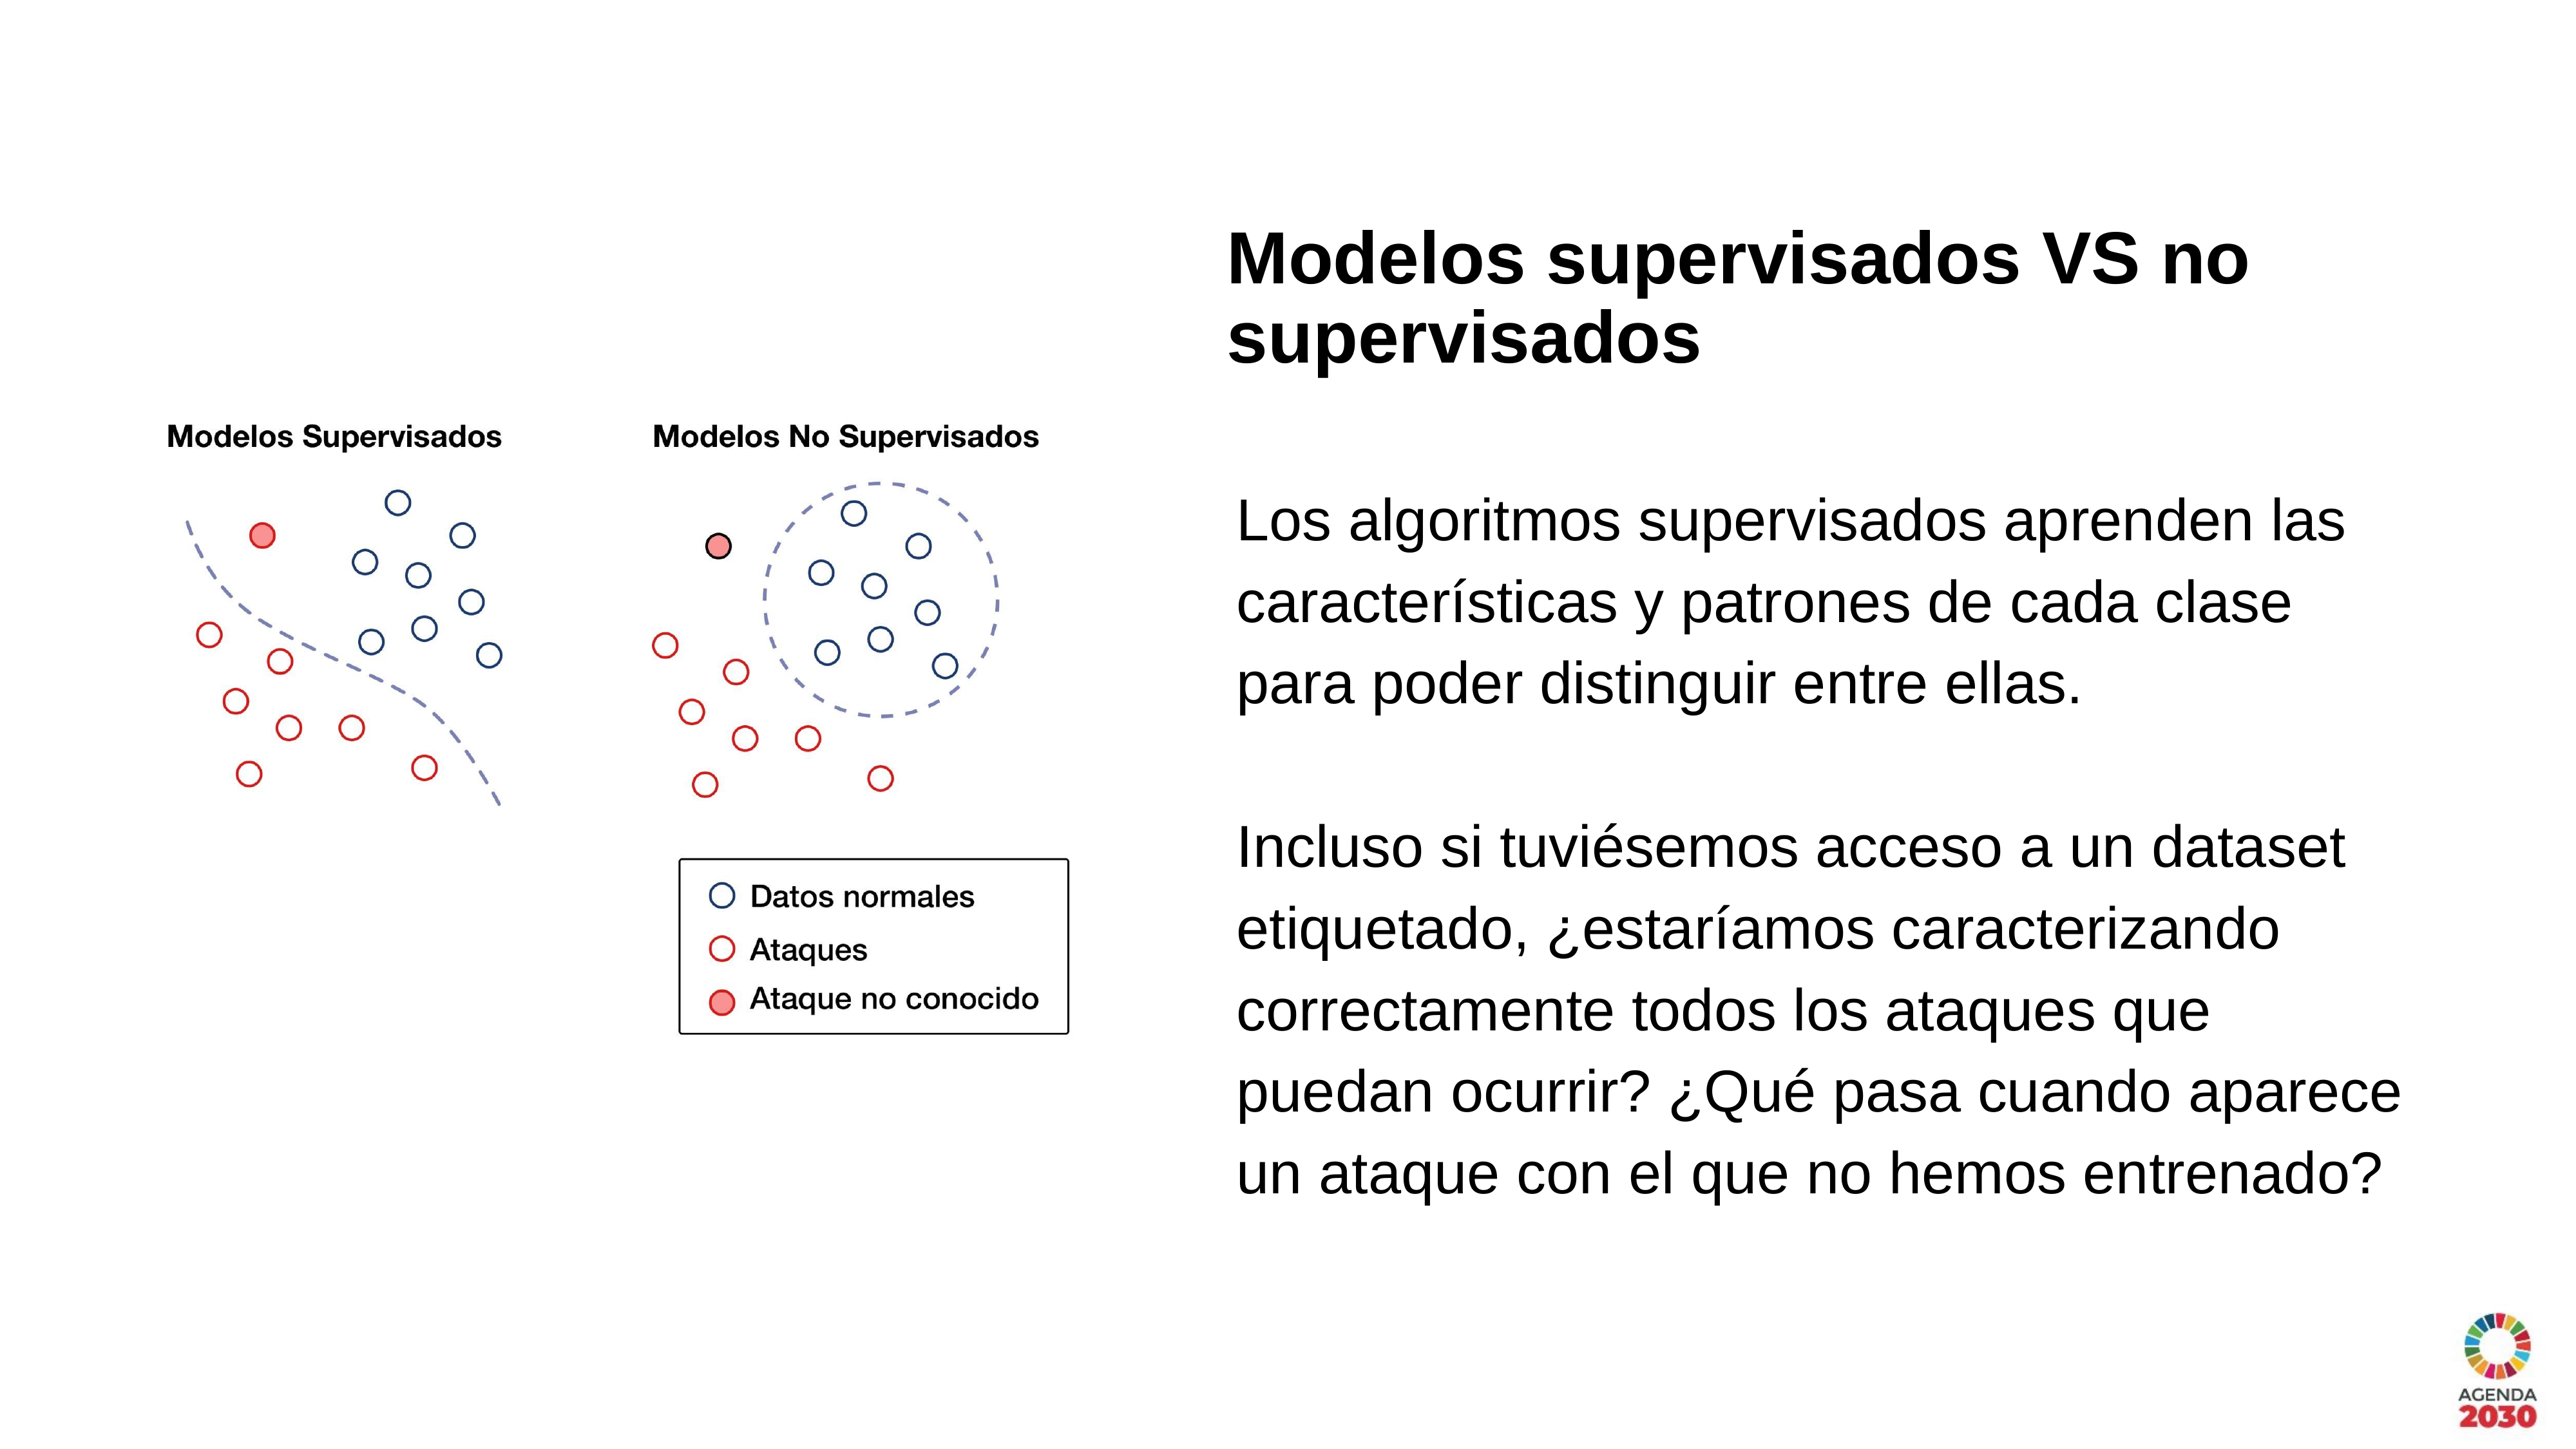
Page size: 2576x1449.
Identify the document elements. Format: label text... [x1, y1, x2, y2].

title Modelos supervisados VS no supervisados [1217, 212, 2475, 384]
list Los algoritmos supervisados aprenden las características y patrones de cada clase para poder distinguir entre ellas. Incluso si tuviésemos acceso a un dataset etiquetado, ¿estaríamos caracterizando correctamente todos los ataques que puedan ocurrir? ¿Qué pasa cuando aparece un ataque con el que no hemos entrenado? [1217, 460, 2442, 1283]
picture [2450, 1297, 2547, 1441]
picture [64, 366, 1122, 1043]
